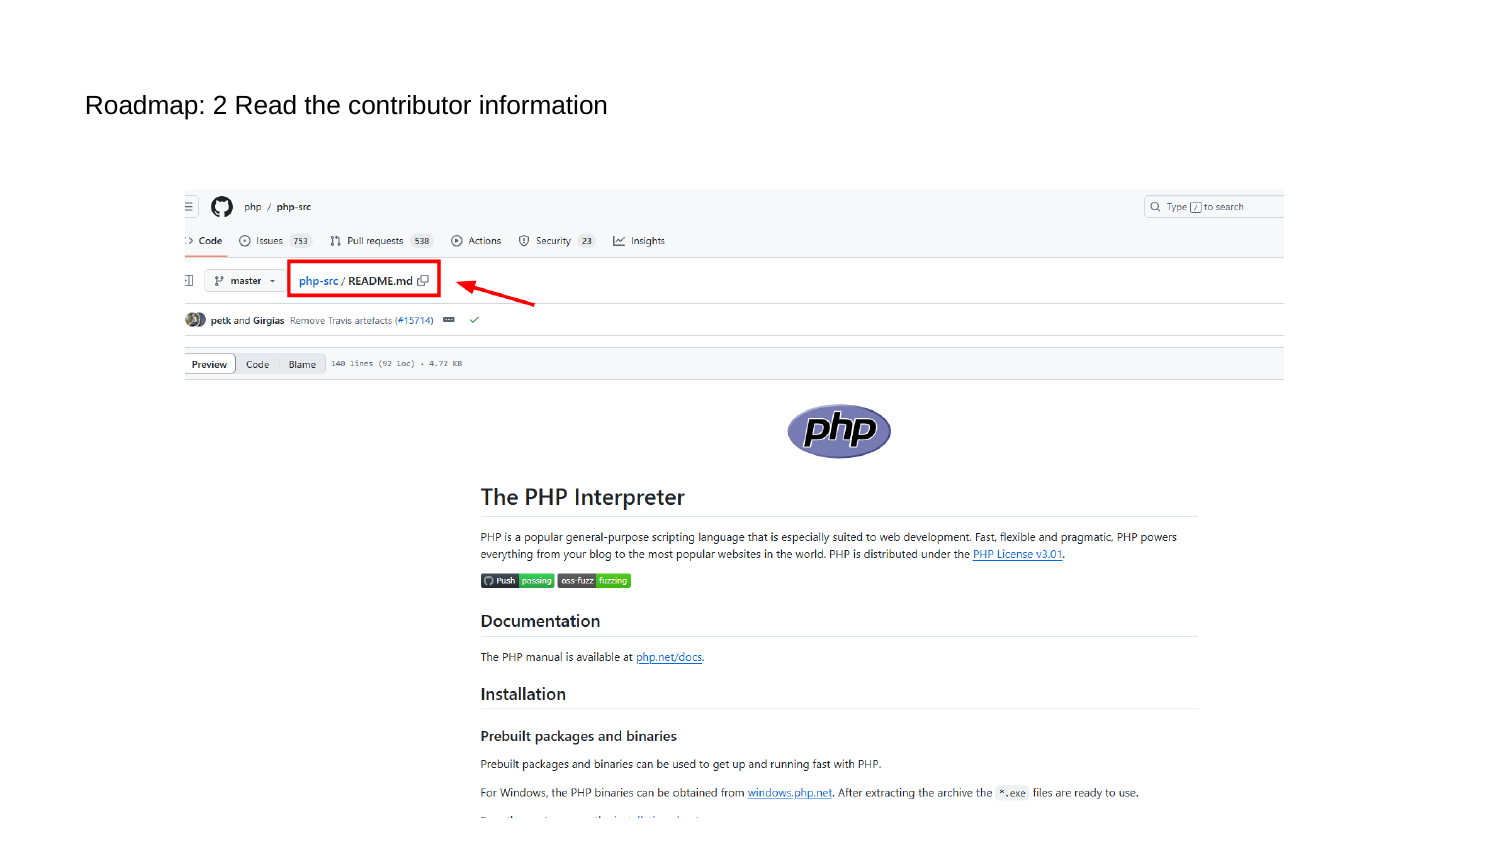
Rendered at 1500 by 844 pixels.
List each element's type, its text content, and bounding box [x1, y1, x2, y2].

picture [185, 190, 1284, 818]
title Roadmap: 2 Read the contributor information [69, 72, 1468, 167]
